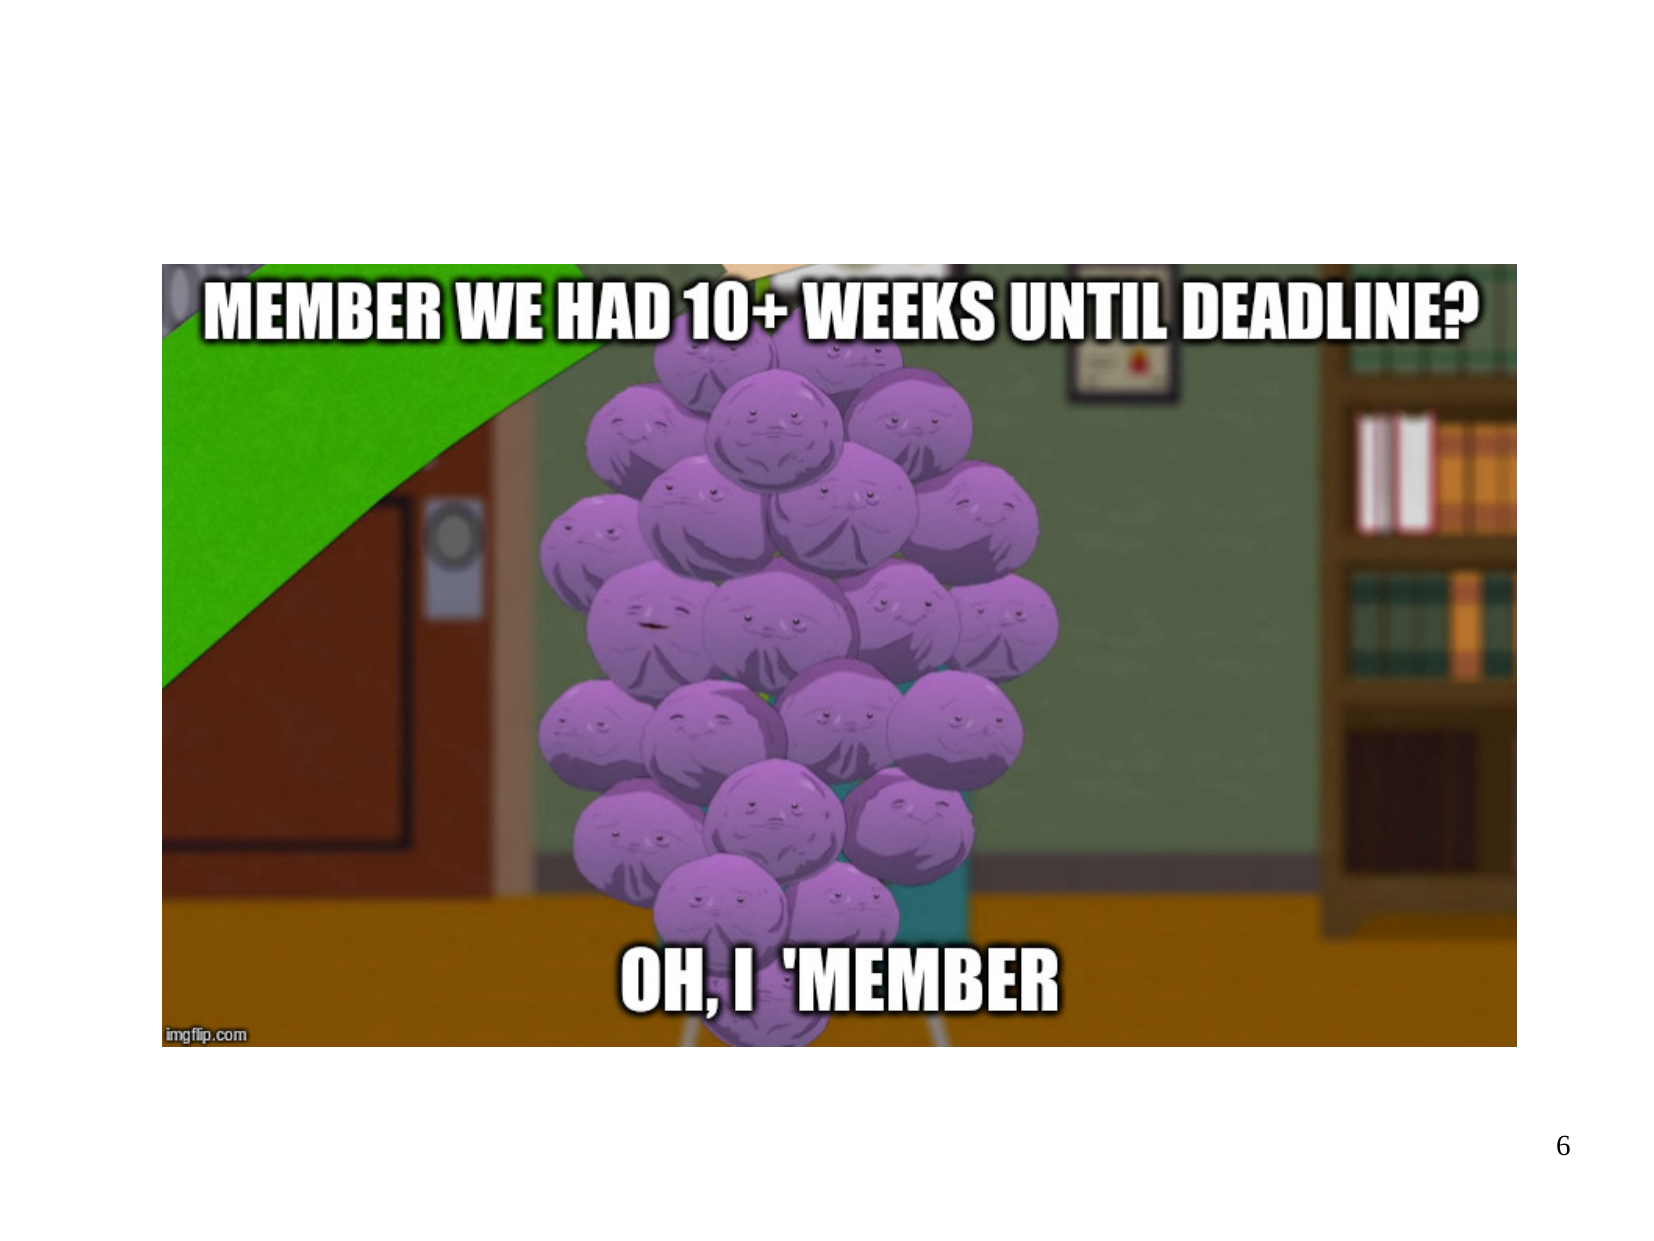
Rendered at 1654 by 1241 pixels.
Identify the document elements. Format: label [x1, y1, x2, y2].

picture [162, 264, 1517, 1047]
